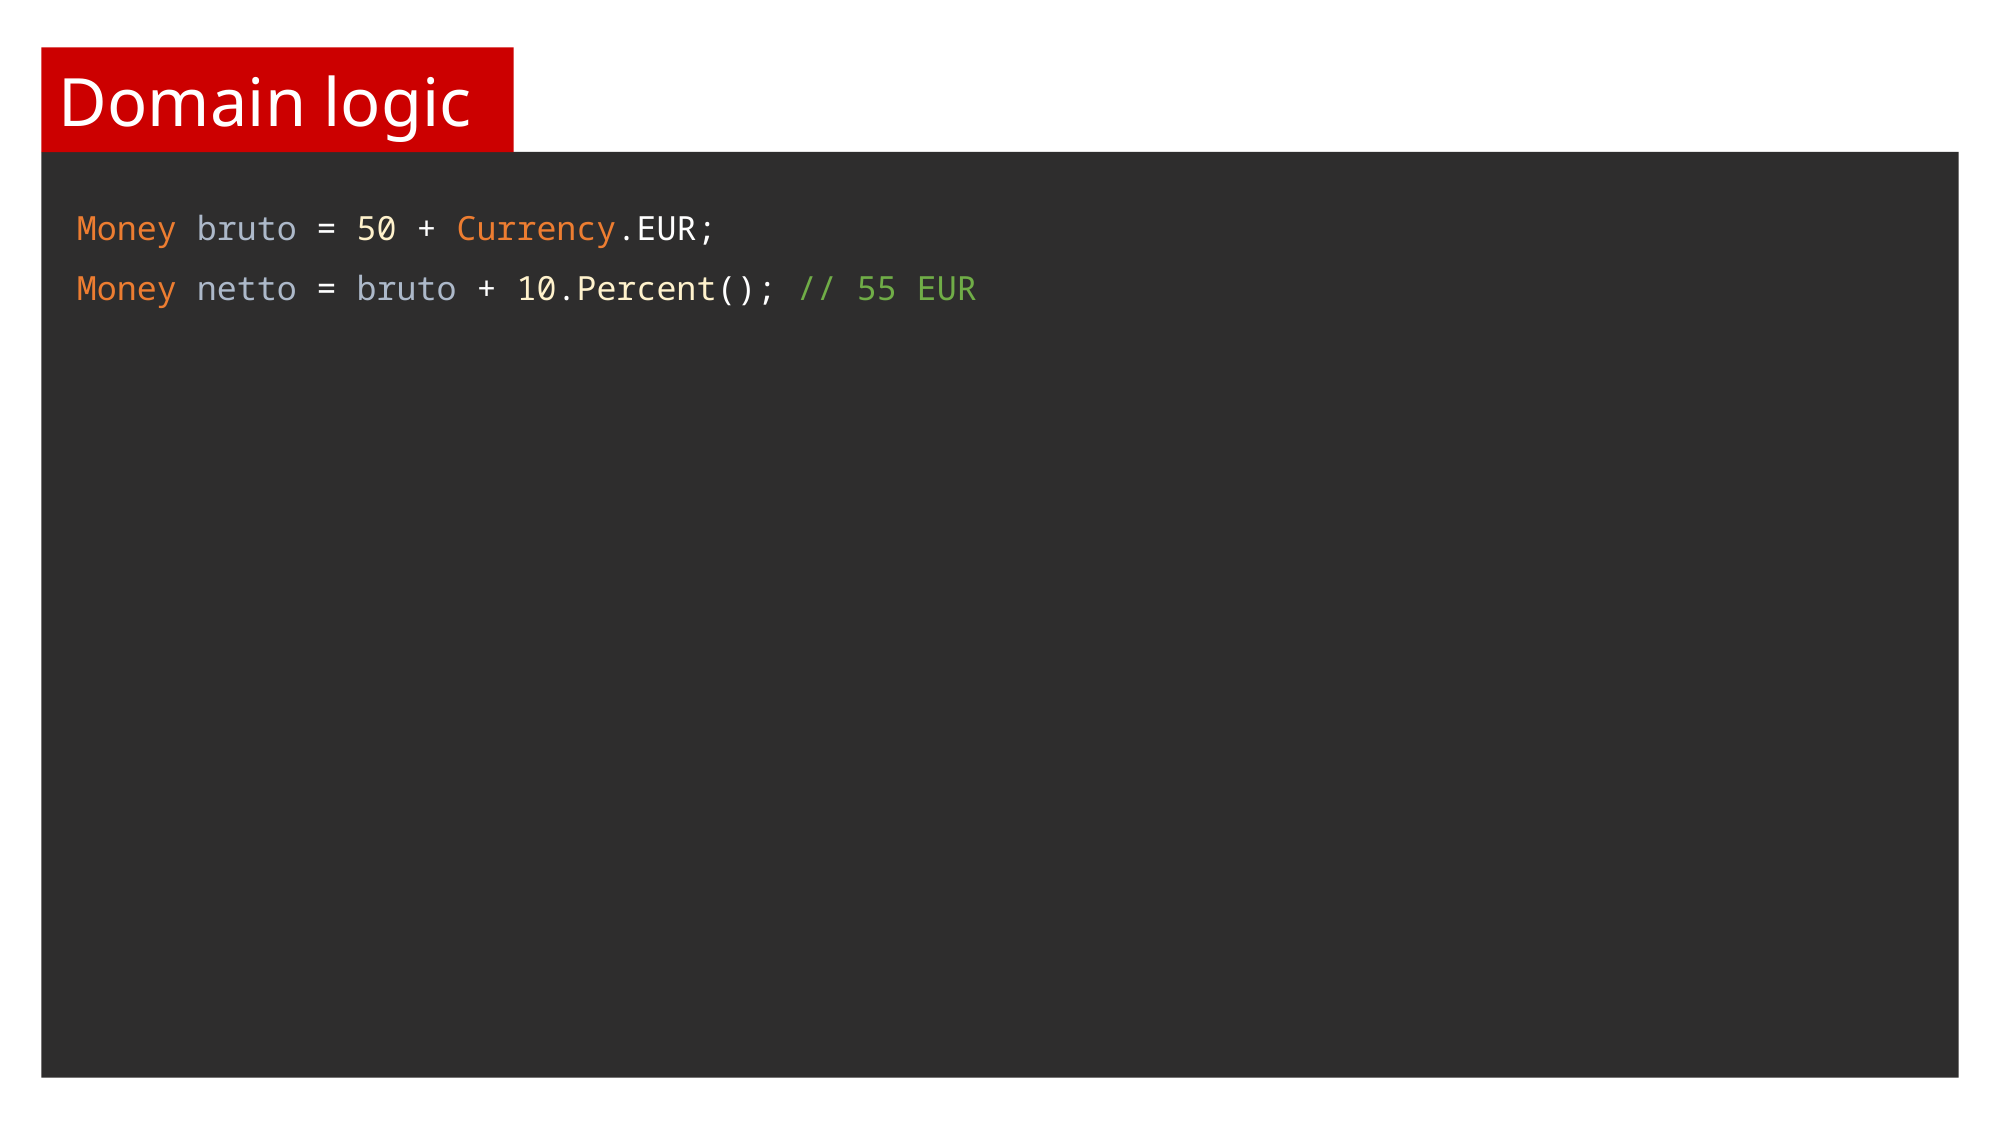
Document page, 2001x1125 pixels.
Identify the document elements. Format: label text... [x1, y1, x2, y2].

text_box [41, 152, 1959, 1078]
text_box Money bruto = 50 + Currency.EUR; Money netto = bruto + 10.Percent(); // 55 EUR [41, 152, 1602, 370]
text_box Domain logic [41, 47, 514, 153]
